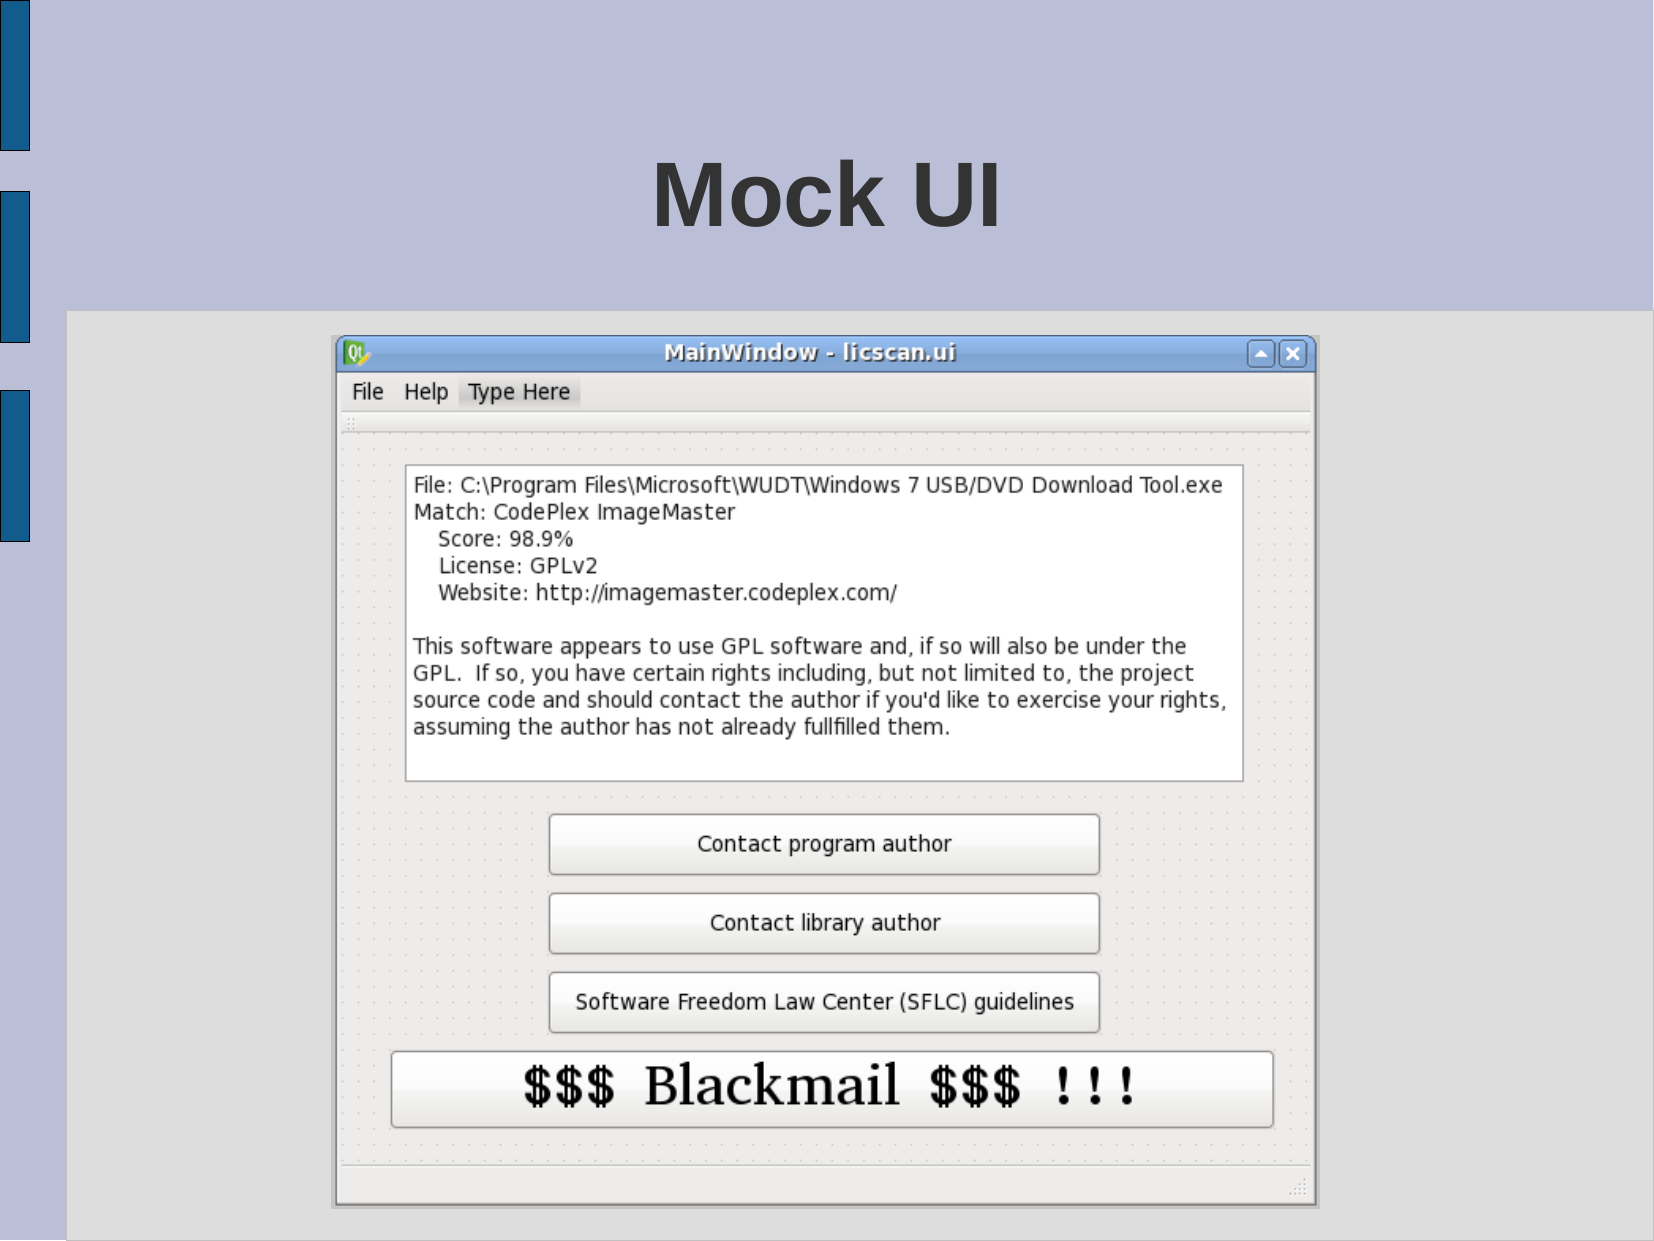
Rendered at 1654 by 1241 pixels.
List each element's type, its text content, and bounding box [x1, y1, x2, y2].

picture [331, 335, 1320, 1209]
title Mock UI [121, 91, 1534, 299]
